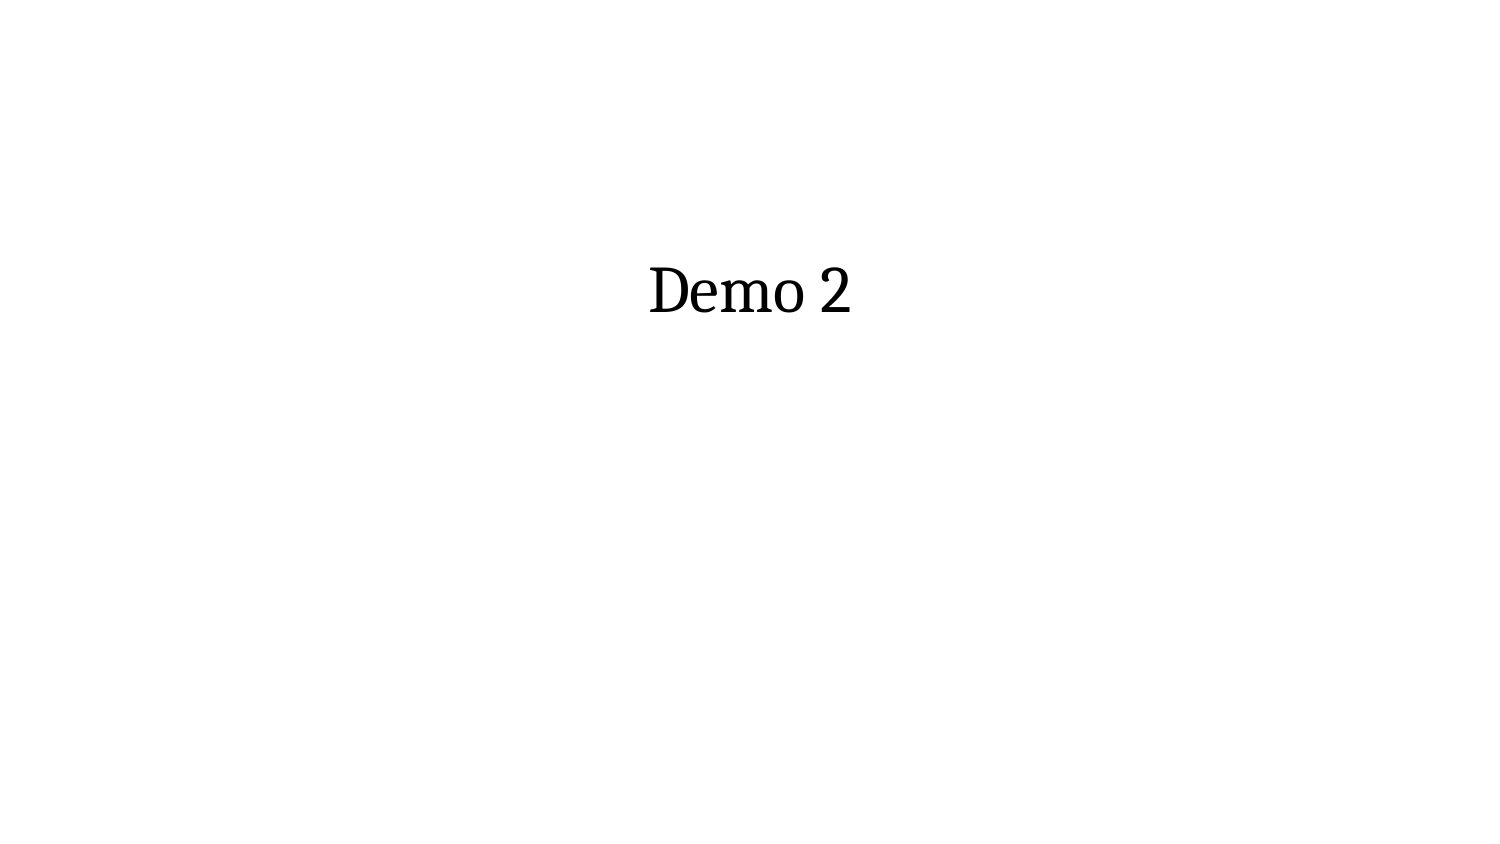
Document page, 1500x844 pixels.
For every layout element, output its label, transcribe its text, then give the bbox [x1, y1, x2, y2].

subtitle Demo 2 [51, 72, 1449, 509]
